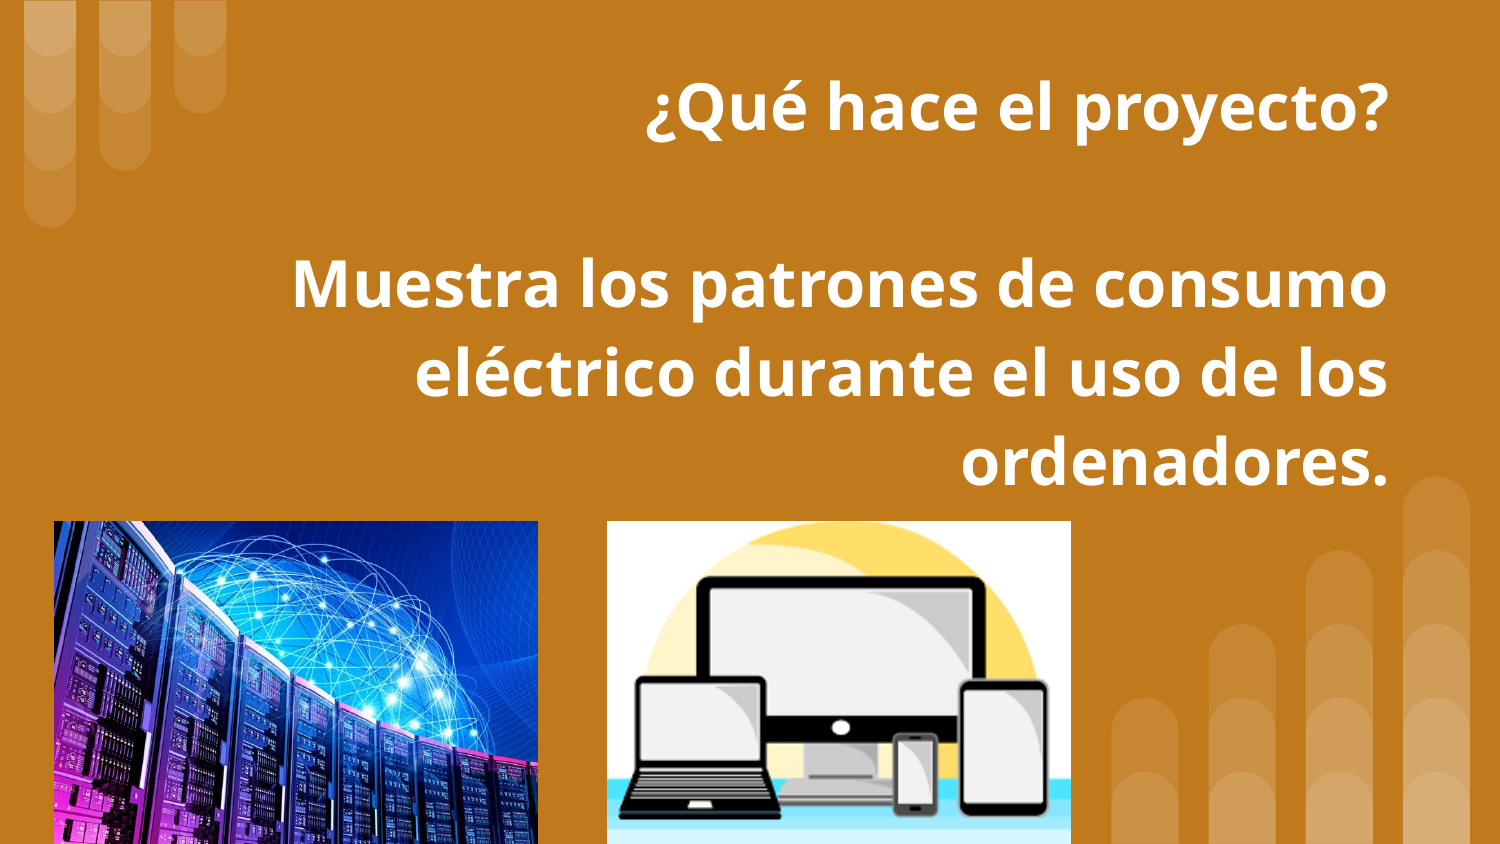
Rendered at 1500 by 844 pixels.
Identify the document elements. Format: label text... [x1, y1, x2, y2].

title ¿Qué hace el proyecto? Muestra los patrones de consumo eléctrico durante el uso de los ordenadores. [66, 43, 1406, 522]
picture [54, 521, 538, 844]
picture [607, 521, 1071, 844]
